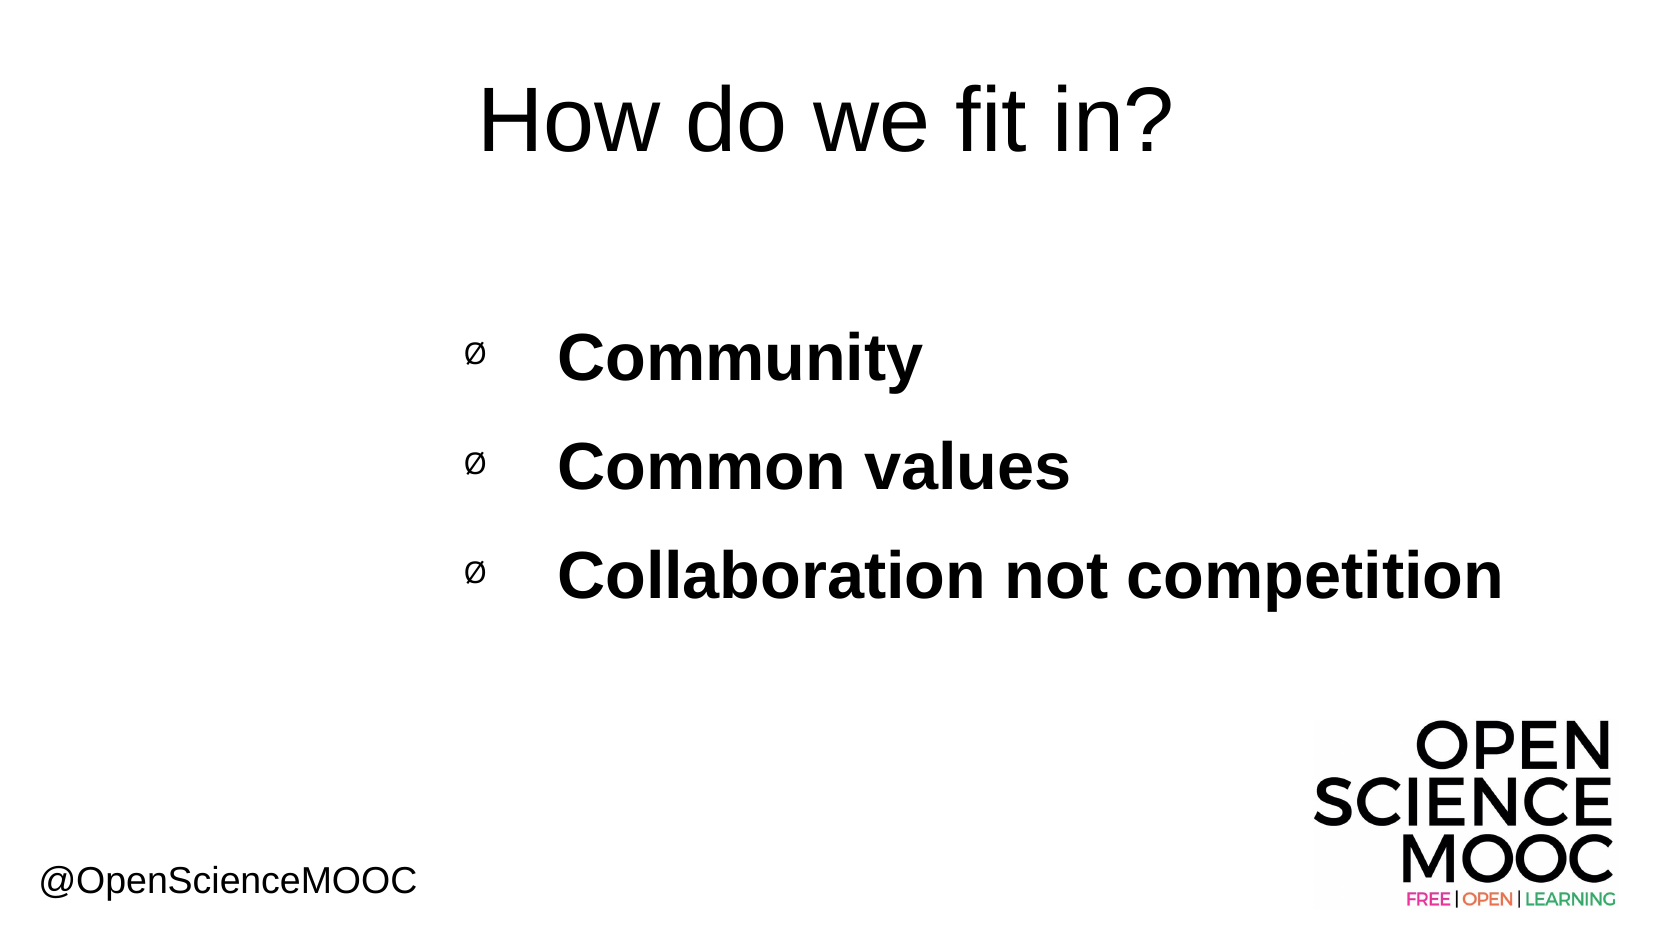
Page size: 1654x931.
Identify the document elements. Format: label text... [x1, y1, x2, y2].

picture [1313, 720, 1619, 910]
text_box @OpenScienceMOOC [23, 852, 444, 910]
title How do we fit in? [82, 37, 1571, 193]
list Community Common values Collaboration not competition [463, 313, 1533, 853]
